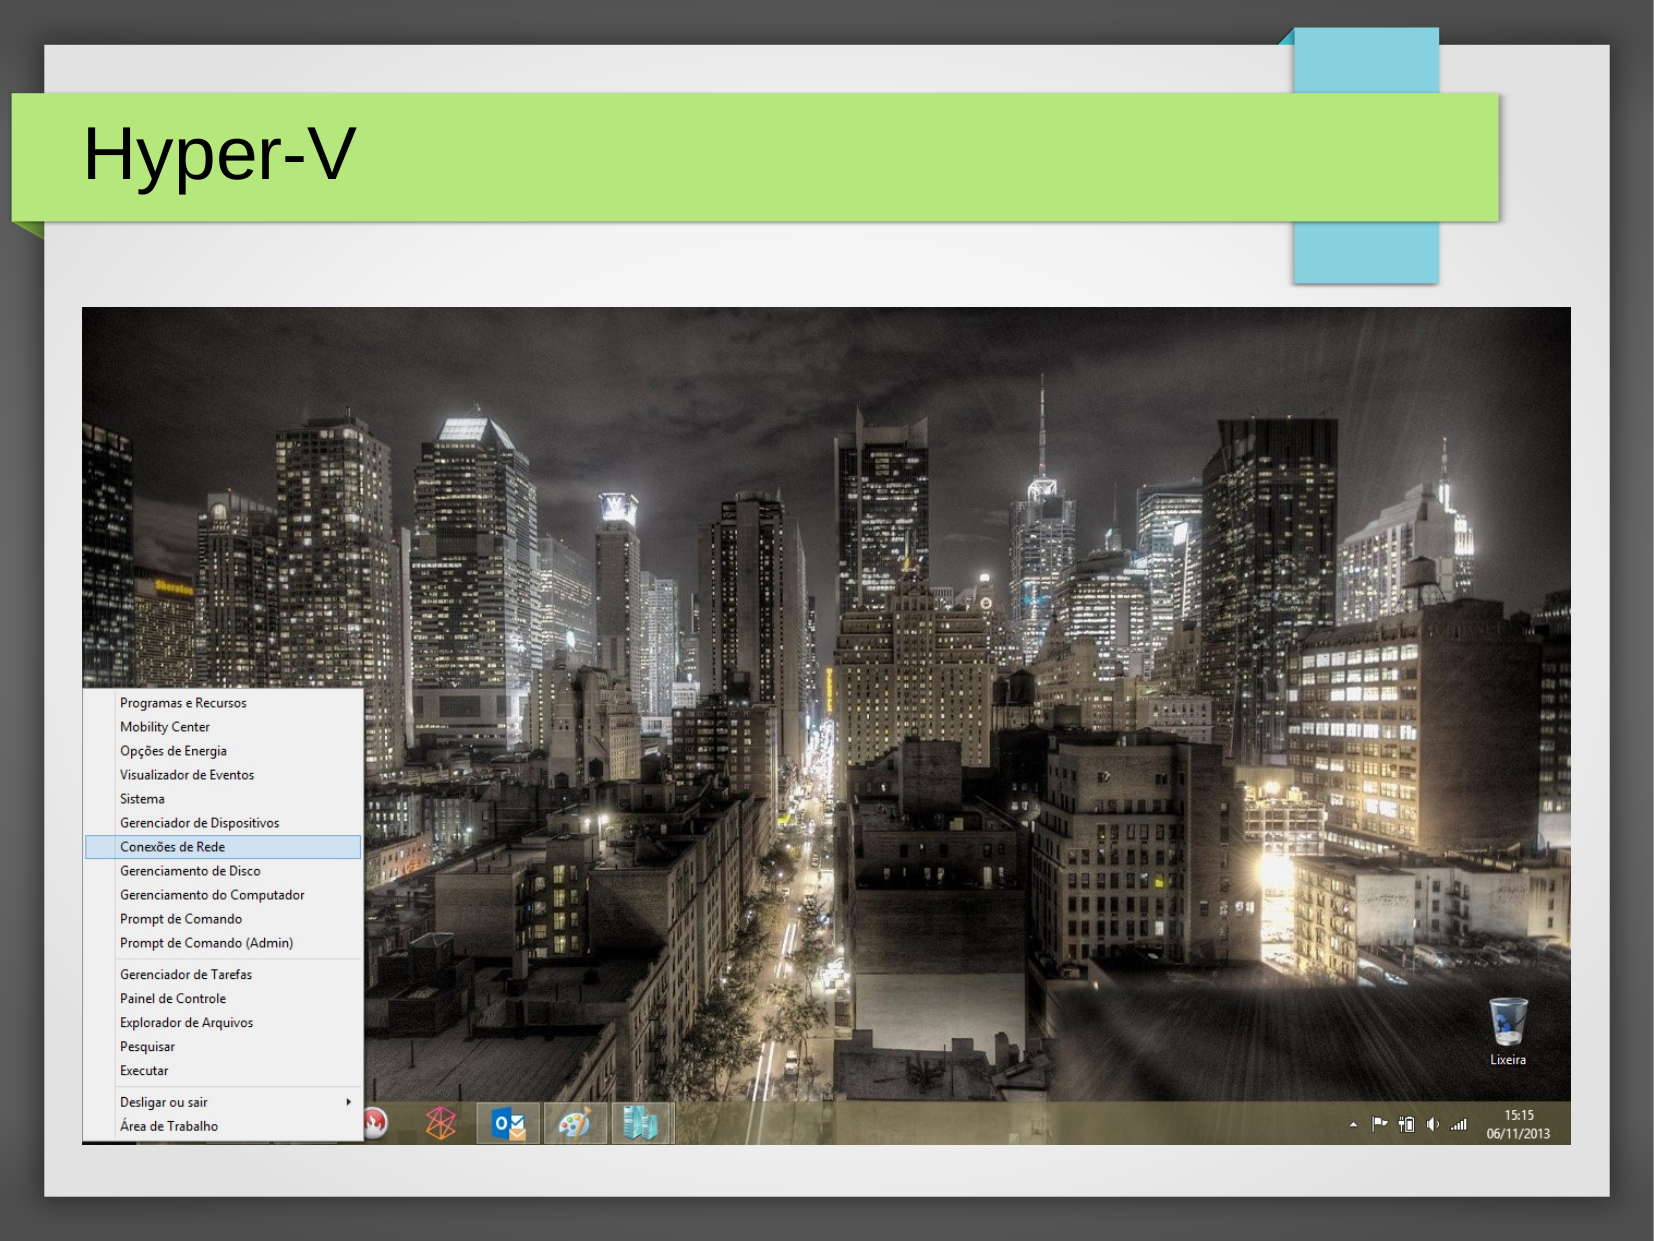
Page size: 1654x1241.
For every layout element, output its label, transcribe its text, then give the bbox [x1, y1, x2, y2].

title Hyper-V [82, 94, 1264, 213]
picture [0, 0, 1654, 1241]
